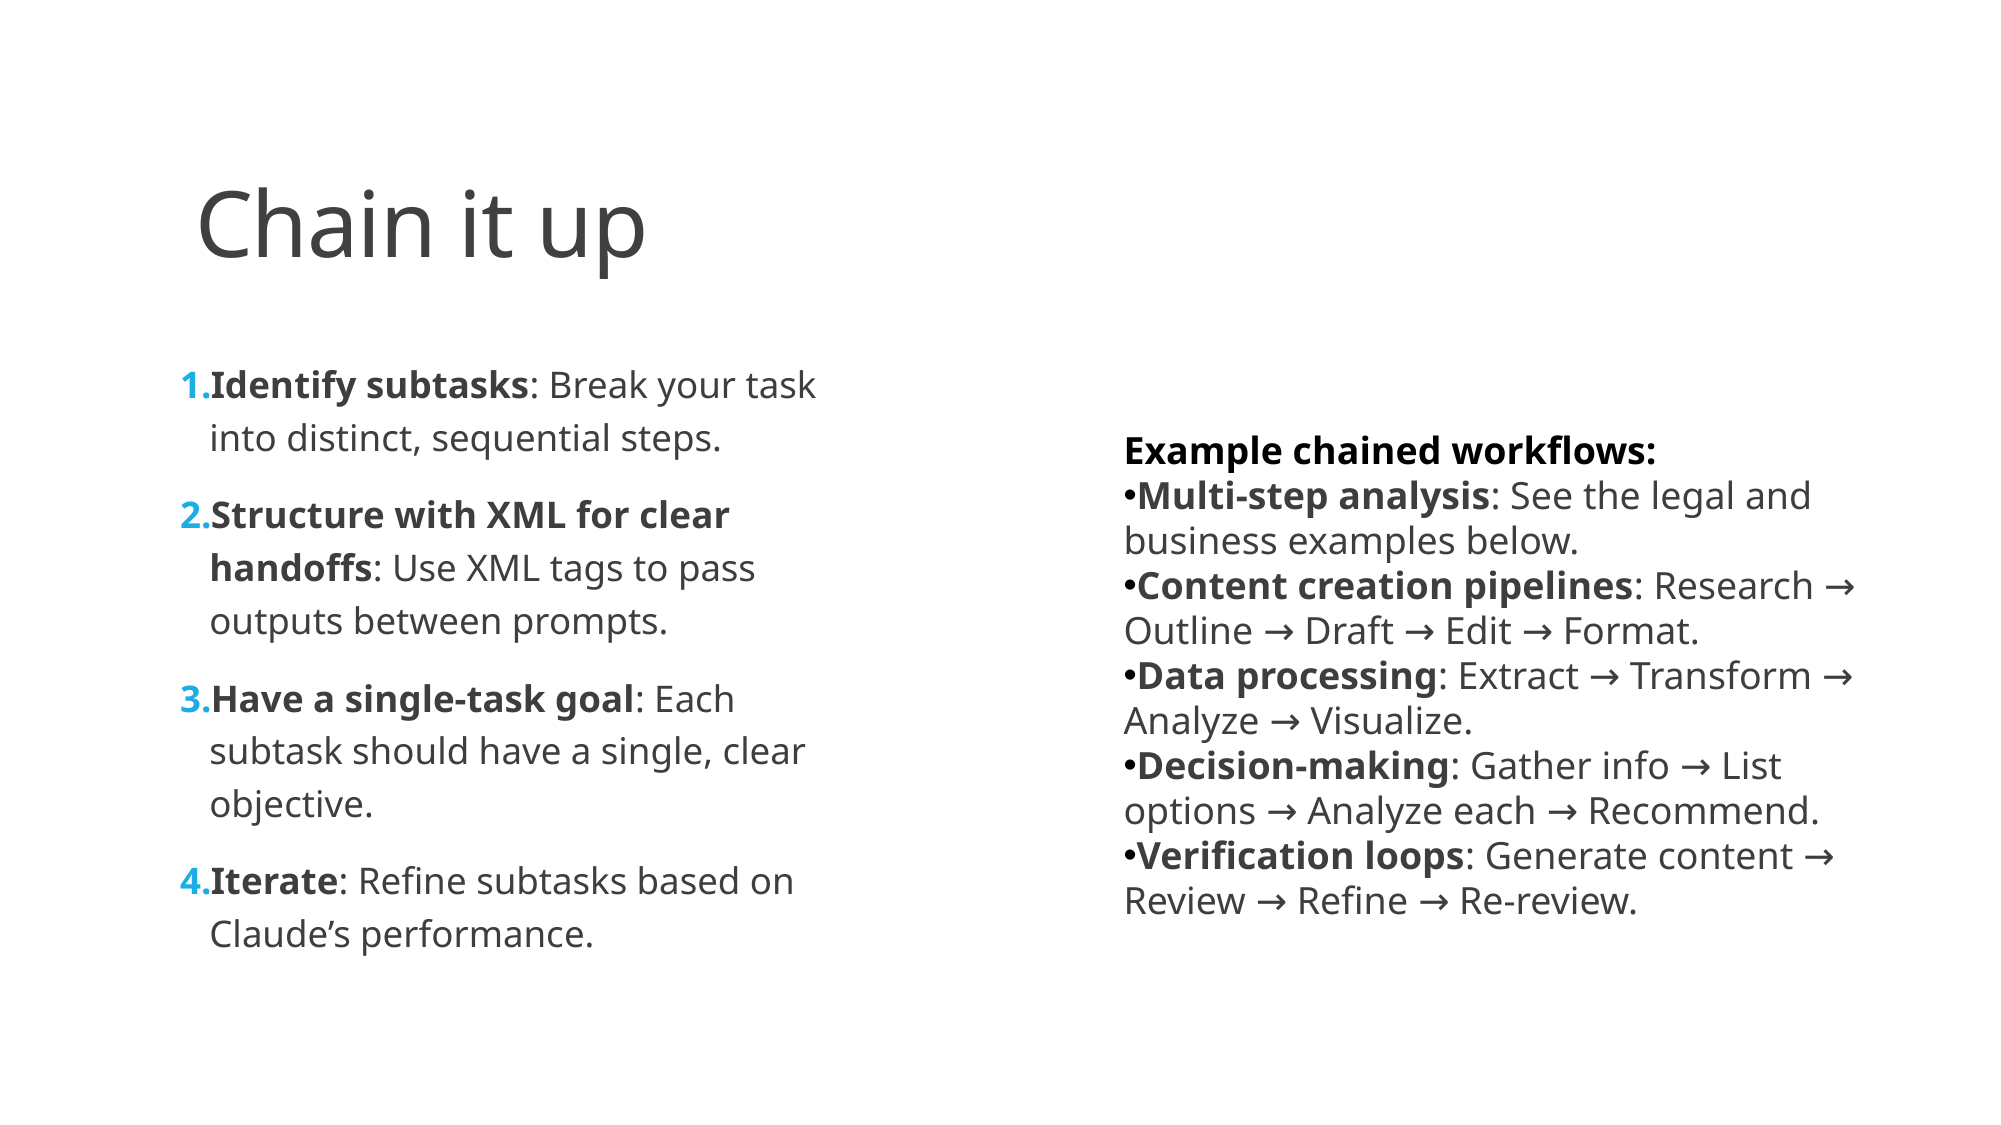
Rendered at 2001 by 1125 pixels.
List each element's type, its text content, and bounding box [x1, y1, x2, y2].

text_box Example chained workflows: Multi-step analysis: See the legal and business examples below. Content creation pipelines: Research → Outline → Draft → Edit → Format. Data processing: Extract → Transform → Analyze → Visualize. Decision-making: Gather info → List options → Analyze each → Recommend. Verification loops: Generate content → Review → Refine → Re-review. [1108, 419, 1938, 935]
title Chain it up [180, 47, 1831, 286]
list Identify subtasks: Break your task into distinct, sequential steps. Structure with XML for clear handoffs: Use XML tags to pass outputs between prompts. Have a single-task goal: Each subtask should have a single, clear objective. Iterate: Refine subtasks based on Claude’s performance. [180, 345, 856, 963]
